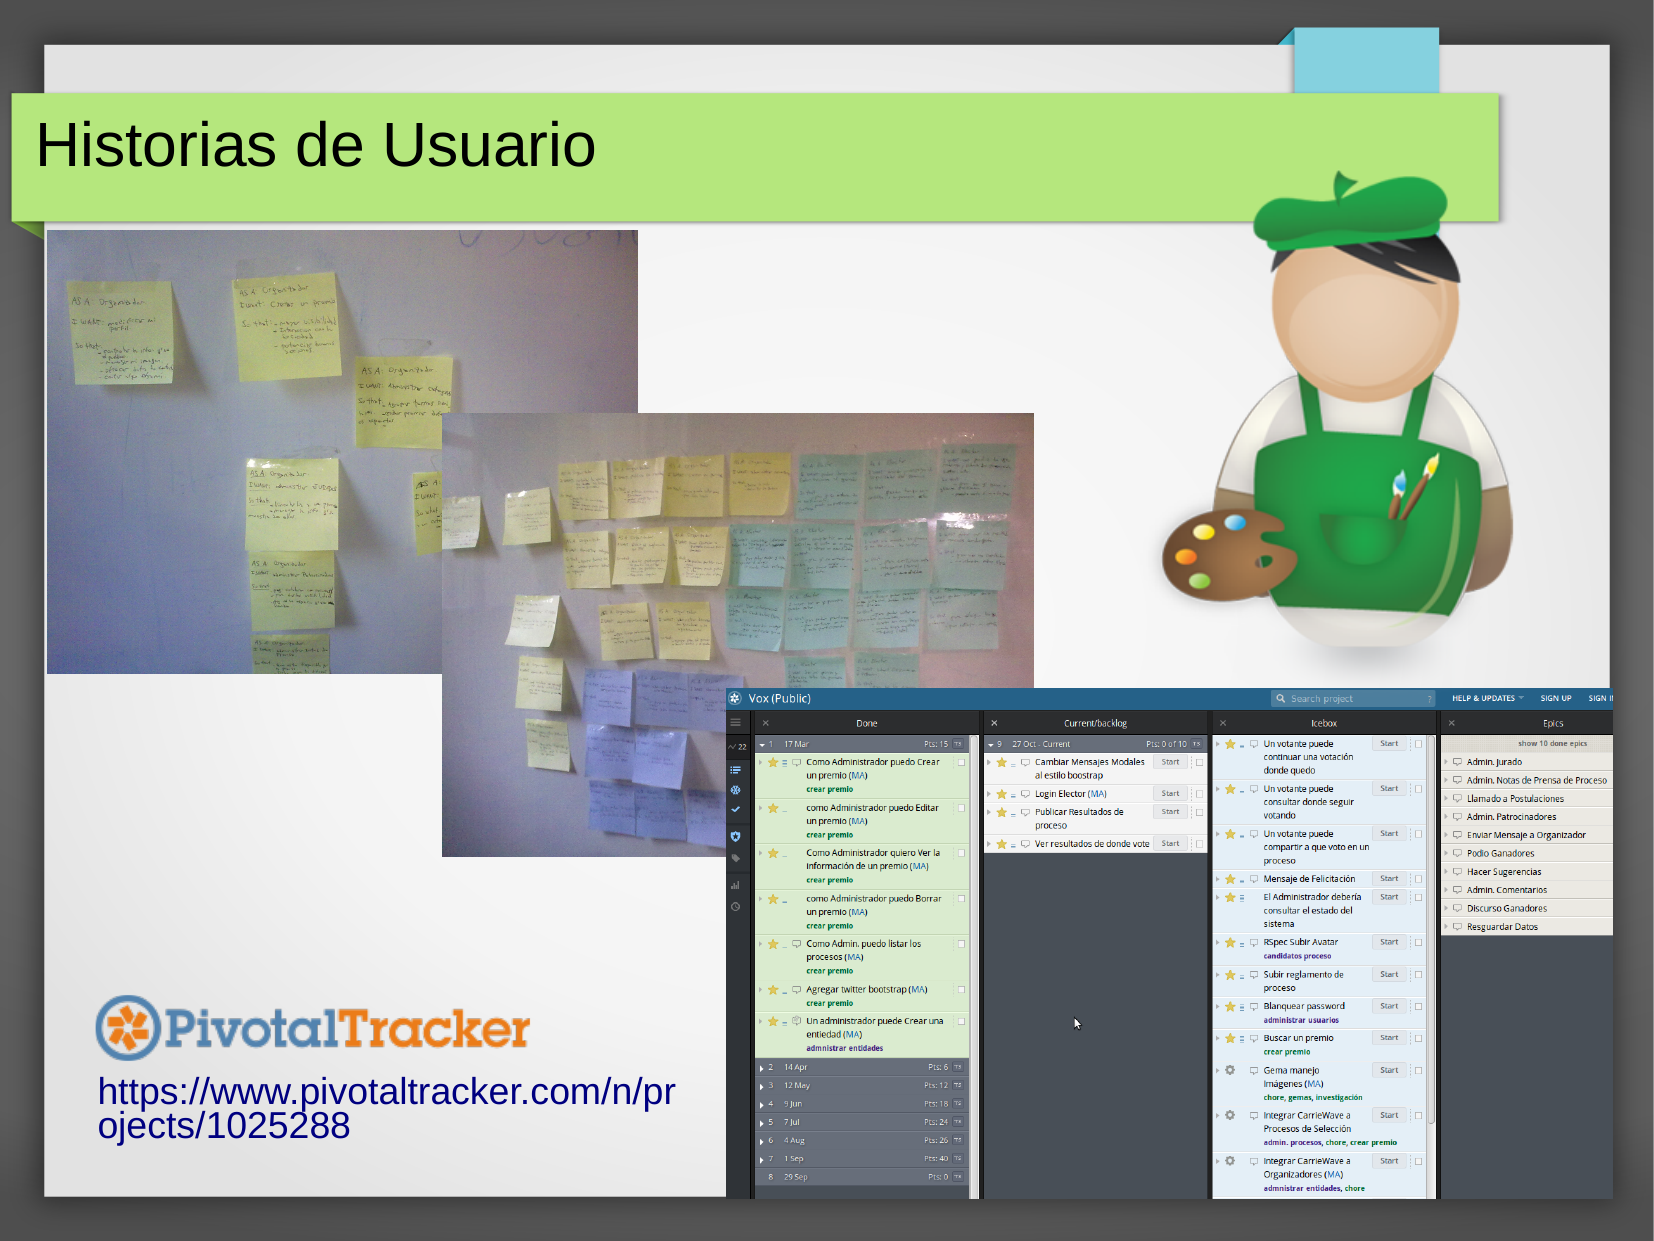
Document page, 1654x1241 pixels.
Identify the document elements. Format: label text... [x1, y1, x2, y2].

text_box https://www.pivotaltracker.com/n/projects/1025288 [82, 1062, 709, 1162]
title Historias de Usuario [35, 100, 1453, 189]
picture [0, 0, 1654, 1241]
